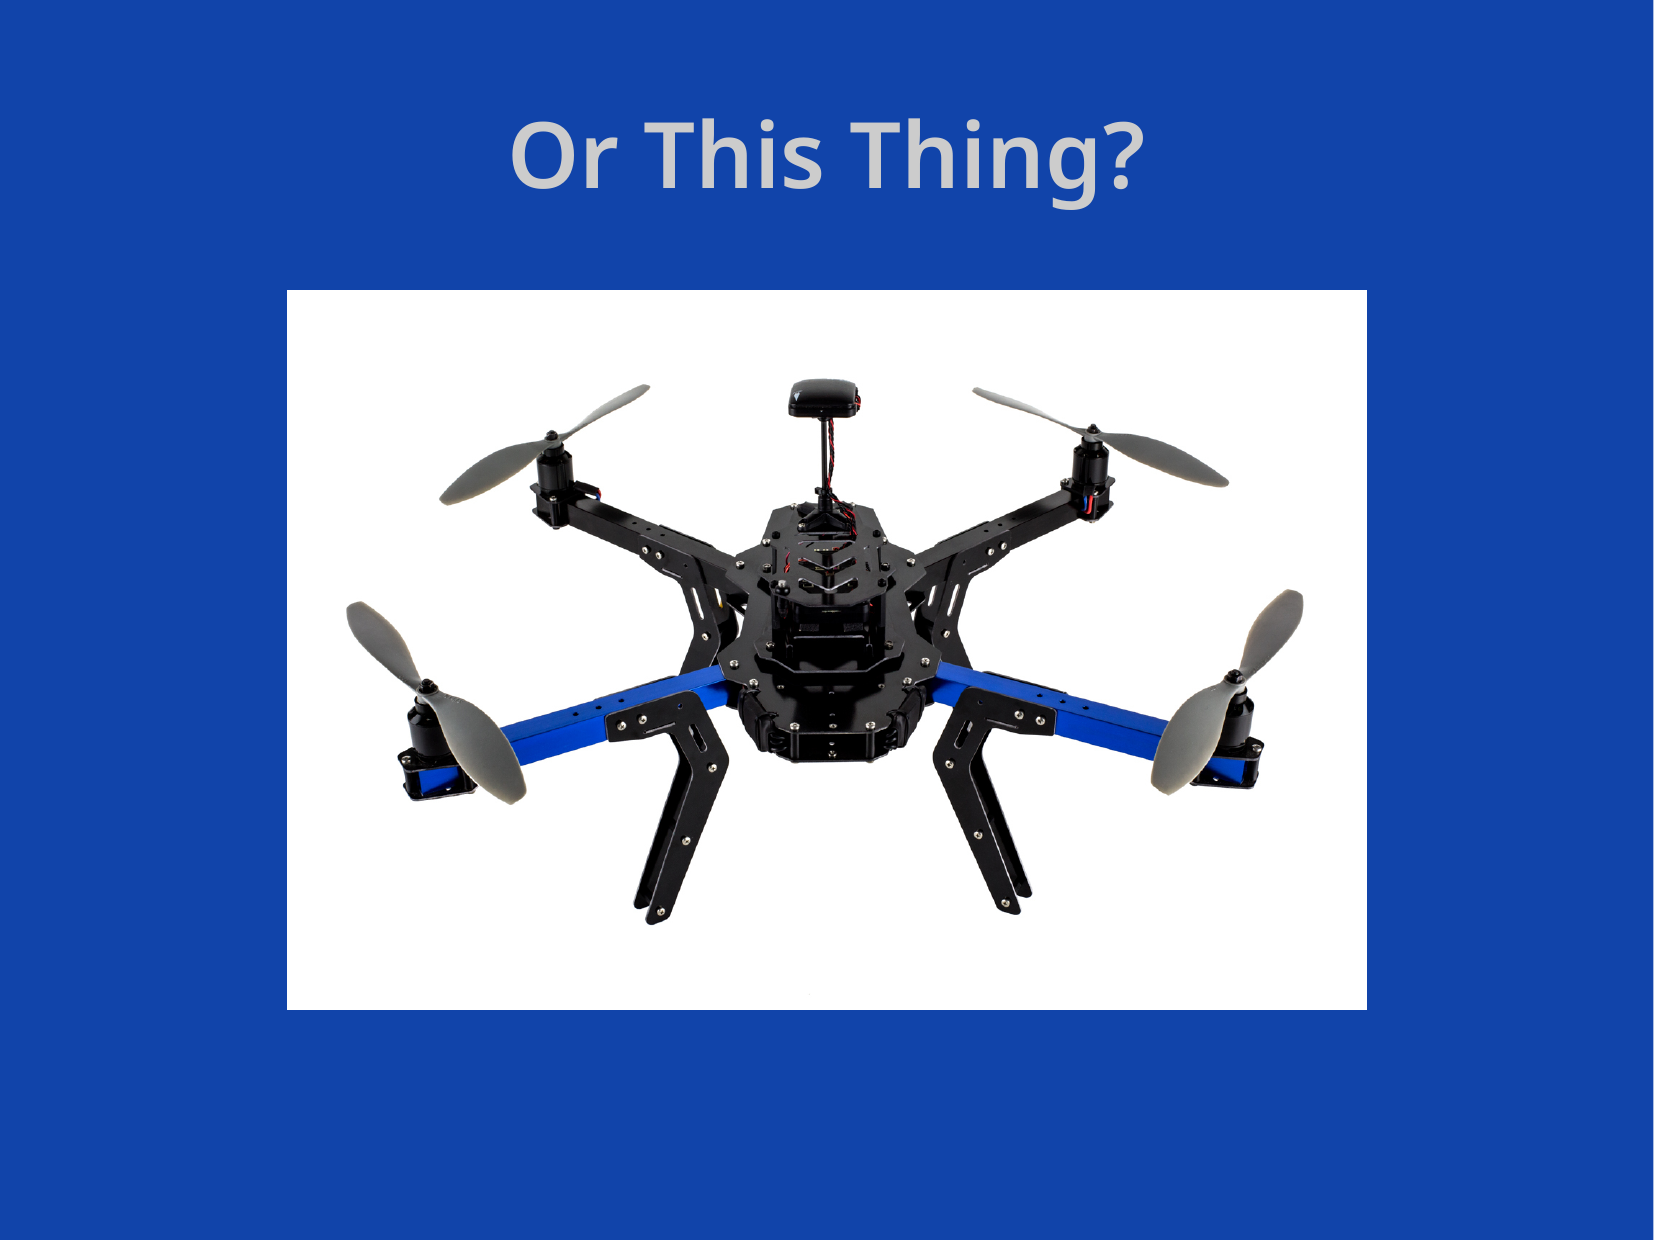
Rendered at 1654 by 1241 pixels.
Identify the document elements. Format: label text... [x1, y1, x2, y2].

picture [287, 290, 1367, 1010]
title Or This Thing? [82, 49, 1571, 257]
